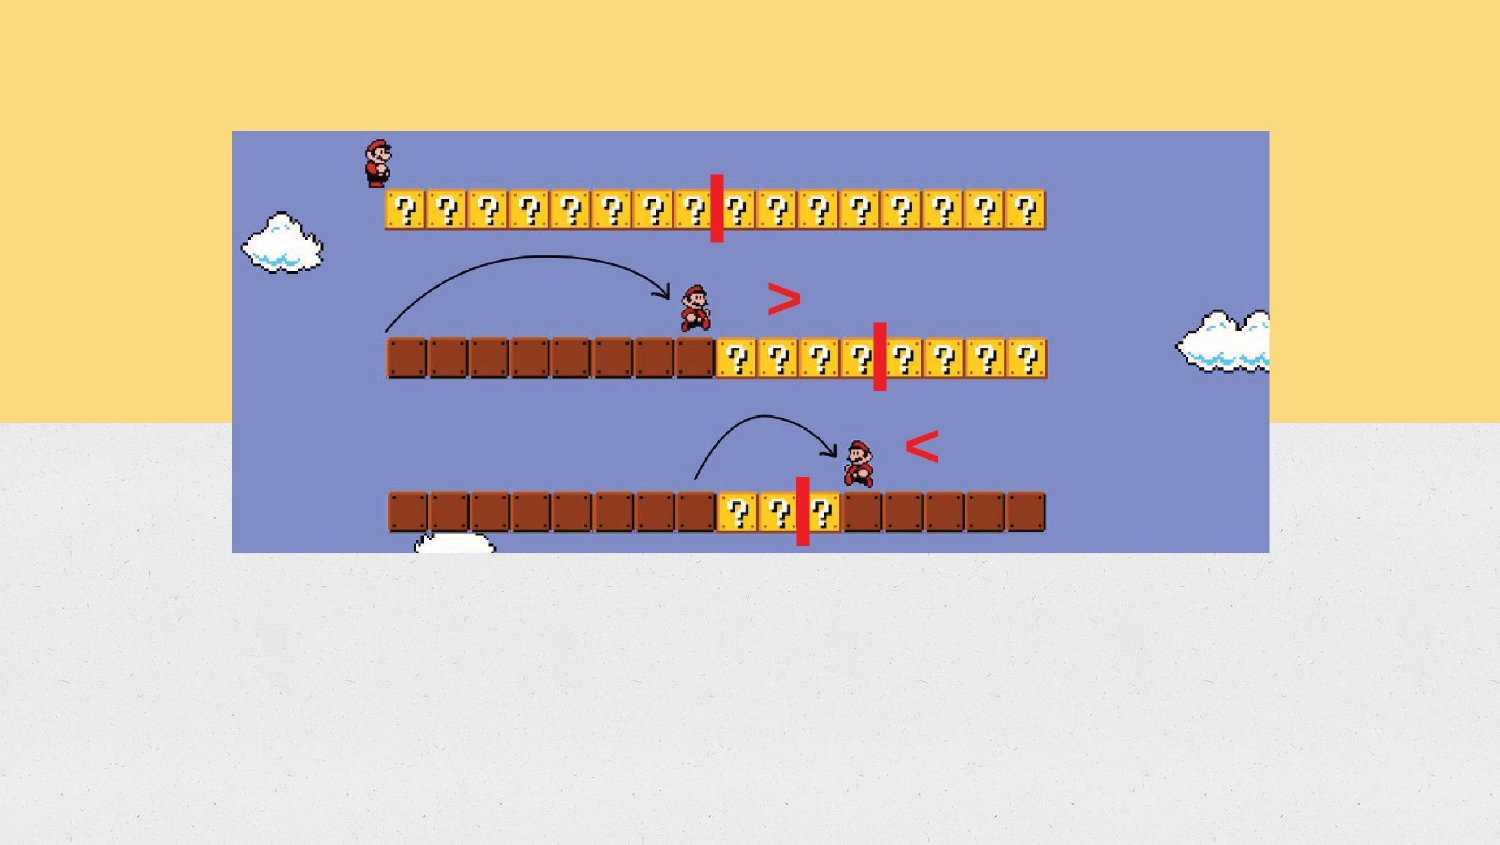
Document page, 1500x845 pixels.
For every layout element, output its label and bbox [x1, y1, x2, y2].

text_box [0, 0, 1500, 844]
